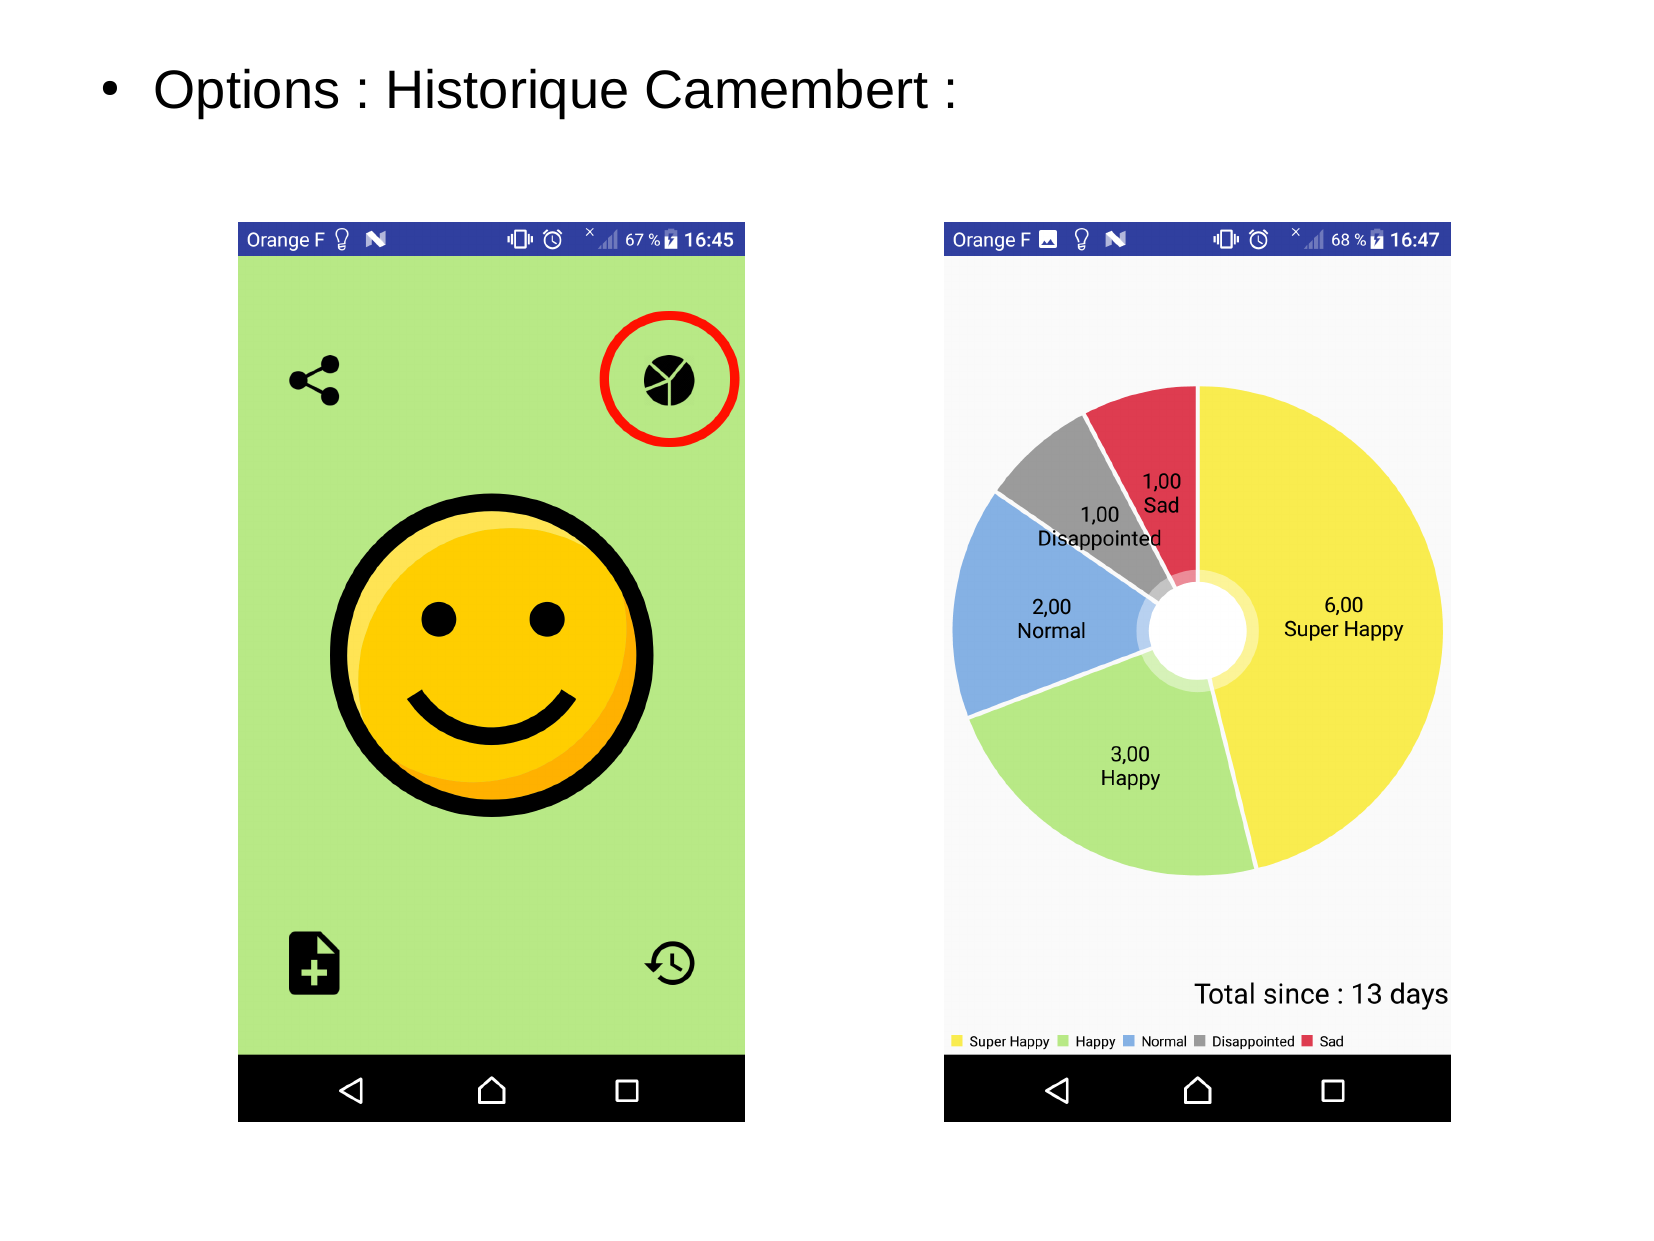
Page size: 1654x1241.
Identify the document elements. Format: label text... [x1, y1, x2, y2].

list Options : Historique Camembert : [82, 59, 1571, 1182]
picture [944, 222, 1451, 1123]
picture [238, 222, 745, 1123]
